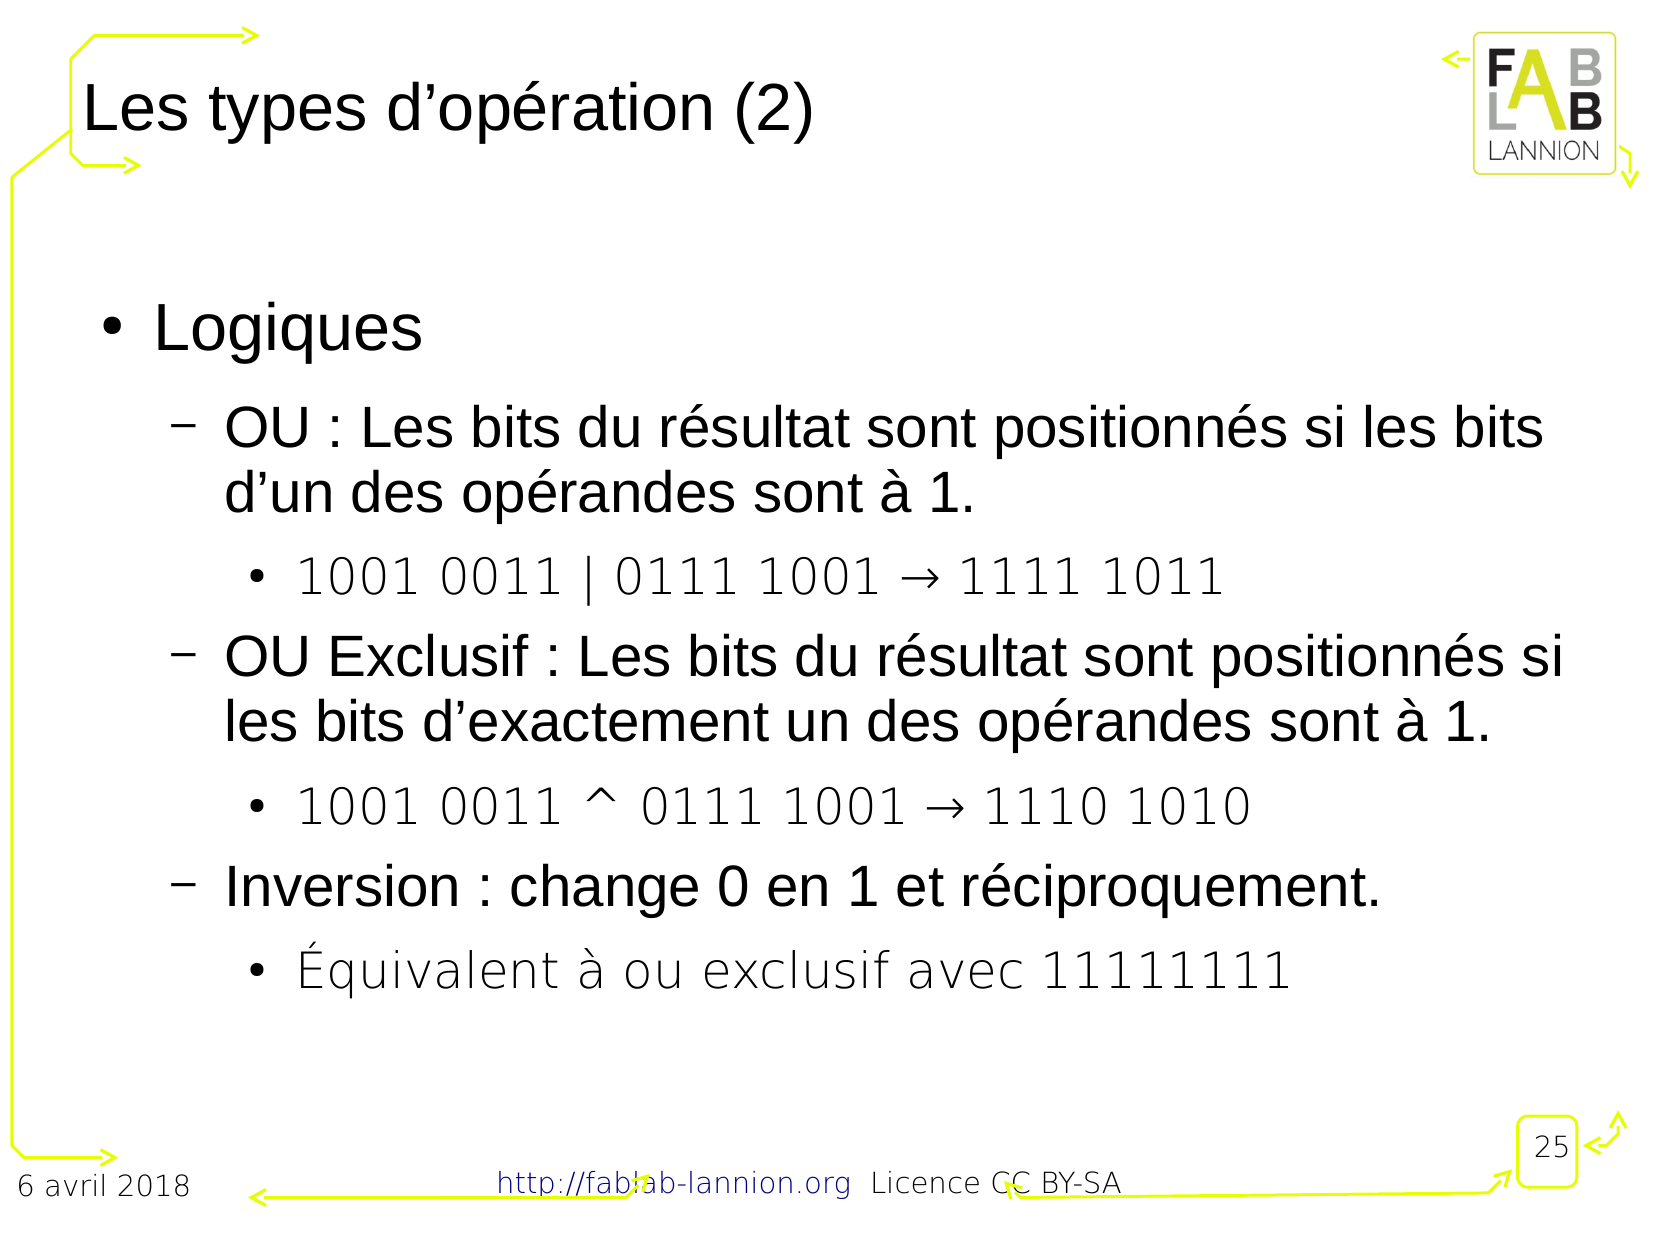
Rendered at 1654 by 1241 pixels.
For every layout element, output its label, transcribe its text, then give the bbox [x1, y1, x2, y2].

list Logiques OU : Les bits du résultat sont positionnés si les bits d’un des opérandes sont à 1. 1001 0011 | 0111 1001 → 1111 1011 OU Exclusif : Les bits du résultat sont positionnés si les bits d’exactement un des opérandes sont à 1. 1001 0011 ^ 0111 1001 → 1110 1010 Inversion : change 0 en 1 et réciproquement. Équivalent à ou exclusif avec 11111111 [82, 290, 1571, 1010]
picture [1470, 29, 1619, 178]
title Les types d’opération (2) [82, 49, 1441, 166]
